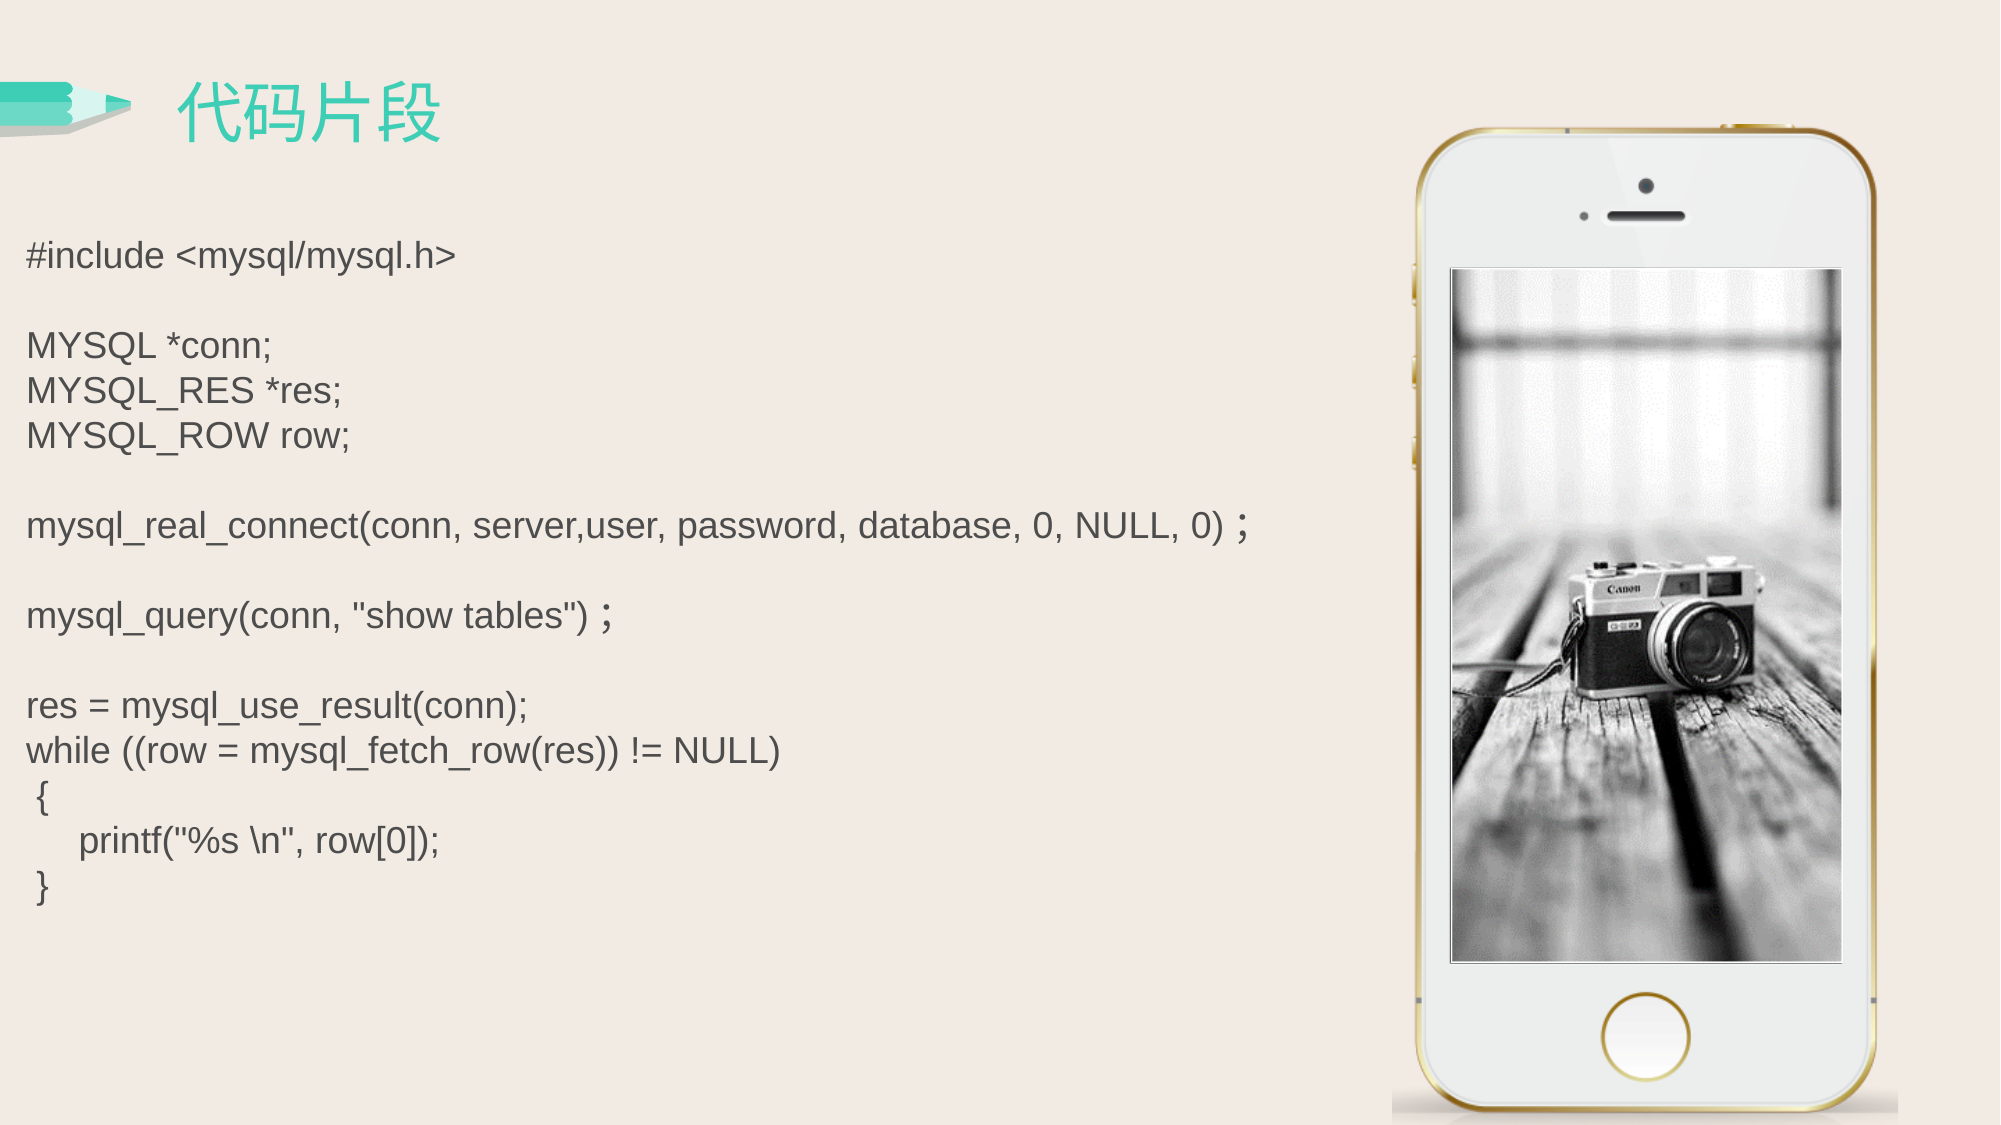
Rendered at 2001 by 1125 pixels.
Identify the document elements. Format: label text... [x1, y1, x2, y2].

picture [0, 0, 2001, 1125]
text_box #include <mysql/mysql.h> MYSQL *conn; MYSQL_RES *res; MYSQL_ROW row; mysql_real_connect(conn, server,user, password, database, 0, NULL, 0)； mysql_query(conn, "show tables")； res = mysql_use_result(conn); while ((row = mysql_fetch_row(res)) != NULL) { printf("%s \n", row[0]); } [11, 223, 1362, 1114]
text_box 代码片段 [161, 60, 1802, 160]
